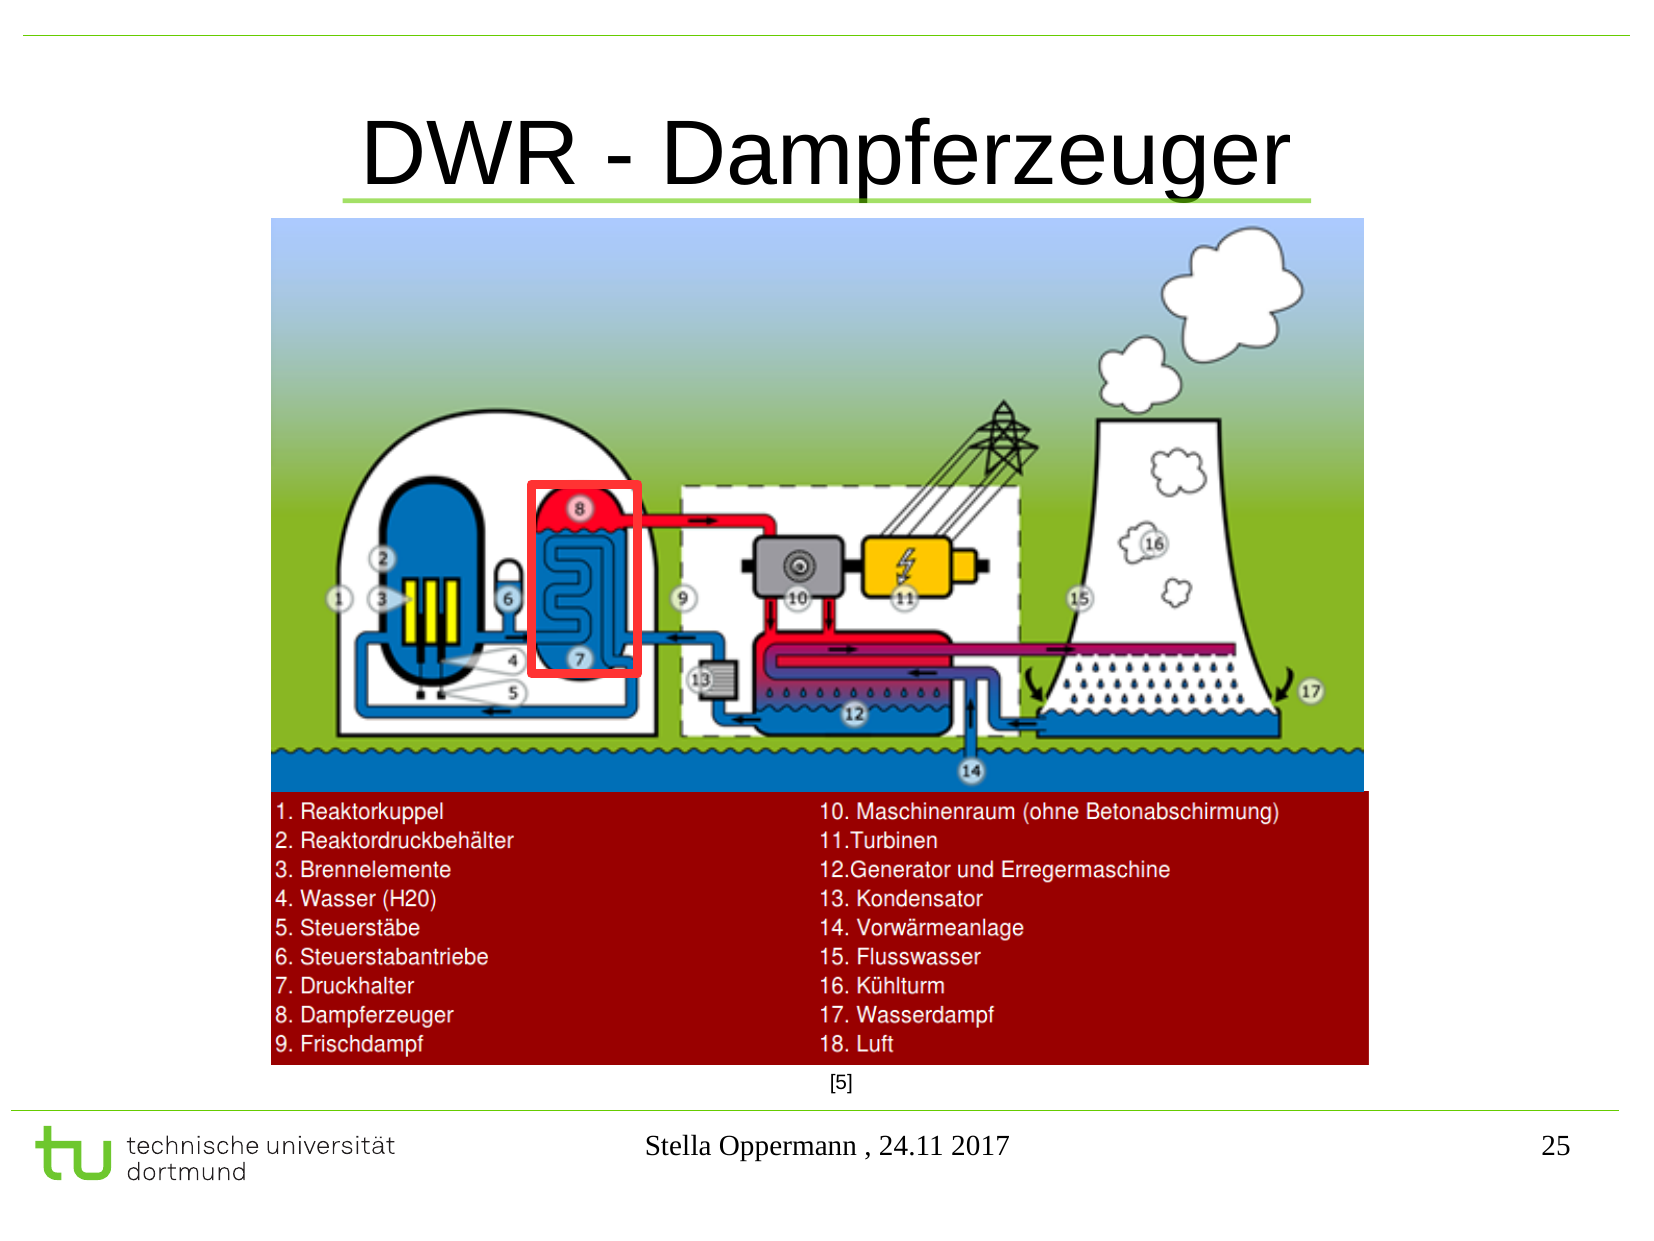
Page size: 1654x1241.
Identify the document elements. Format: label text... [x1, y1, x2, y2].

title DWR - Dampferzeuger [82, 49, 1571, 257]
text_box [5] [814, 1062, 898, 1123]
picture [271, 218, 1371, 1065]
chart [35, 1125, 461, 1241]
